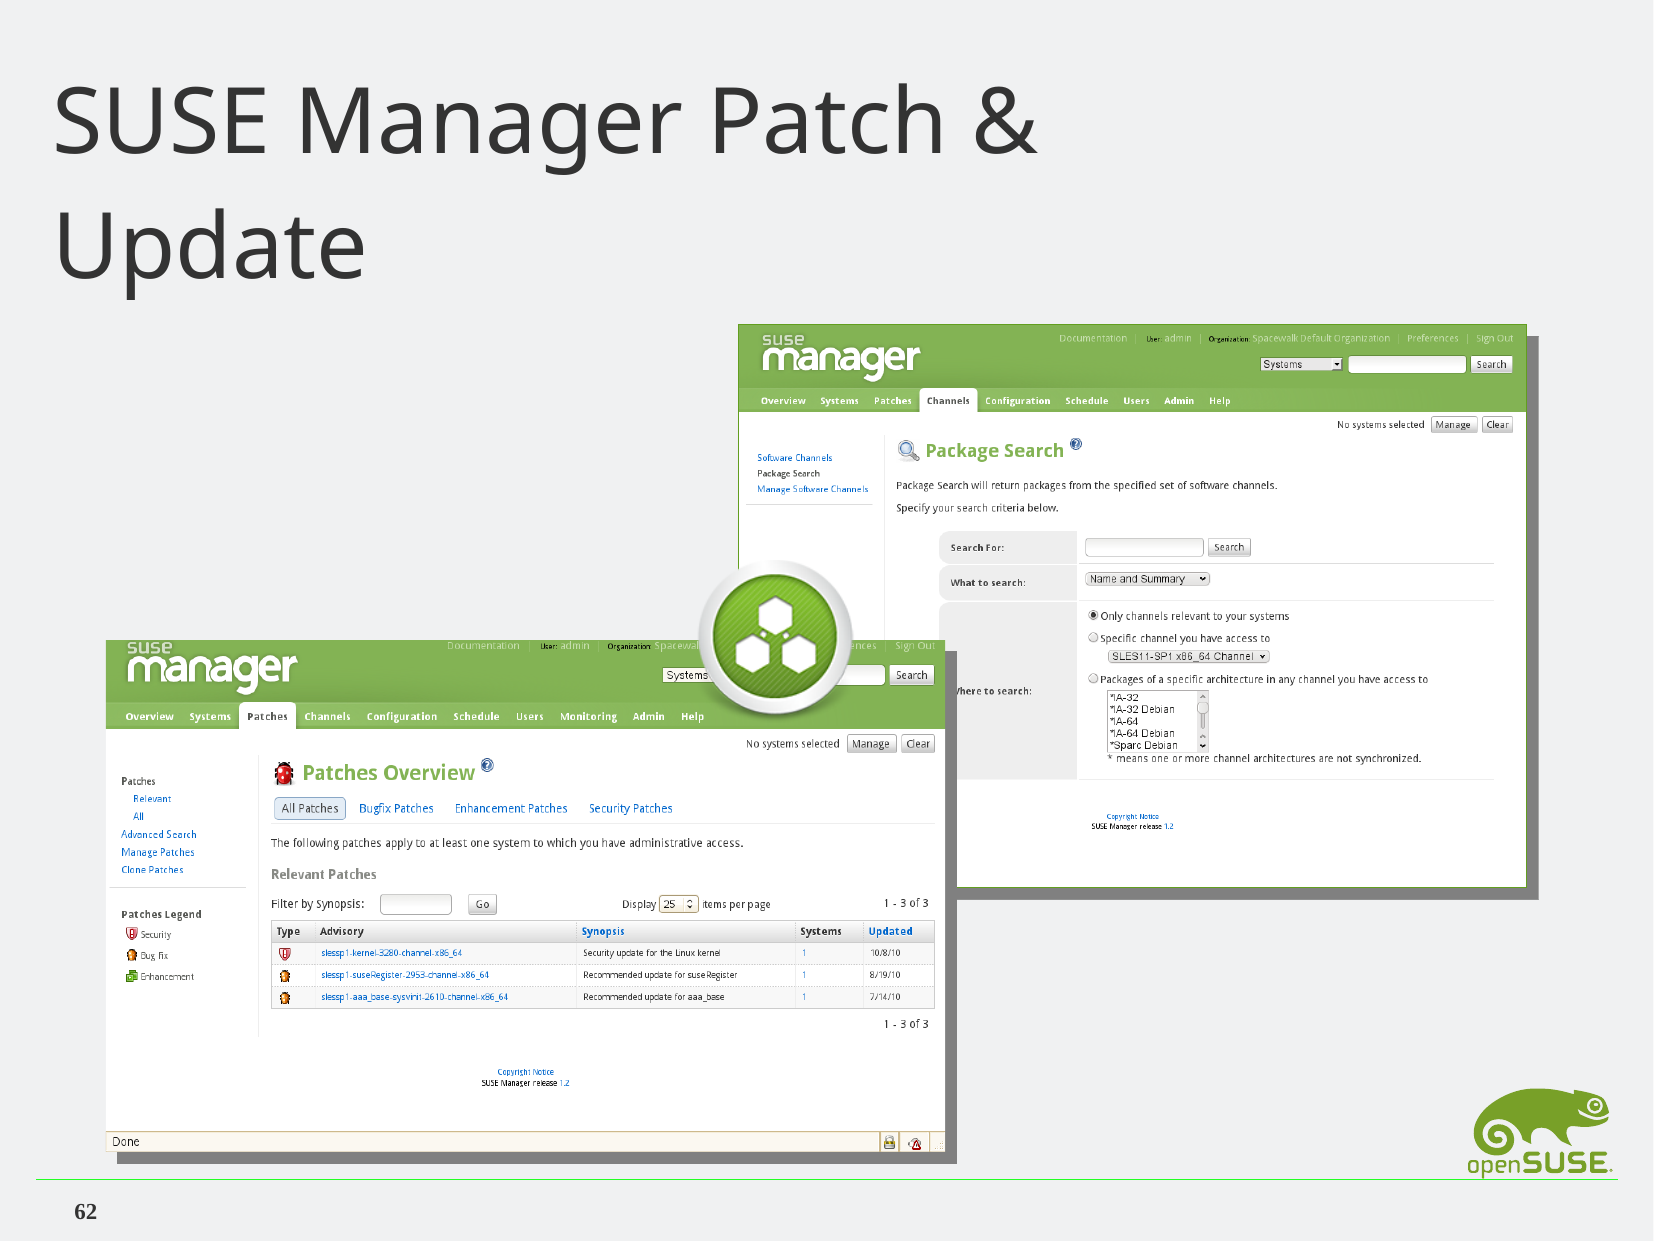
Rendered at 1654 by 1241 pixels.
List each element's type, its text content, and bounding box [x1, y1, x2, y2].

text_box SUSE Manager Patch & Update [37, 47, 1257, 277]
picture [0, 0, 1654, 1241]
